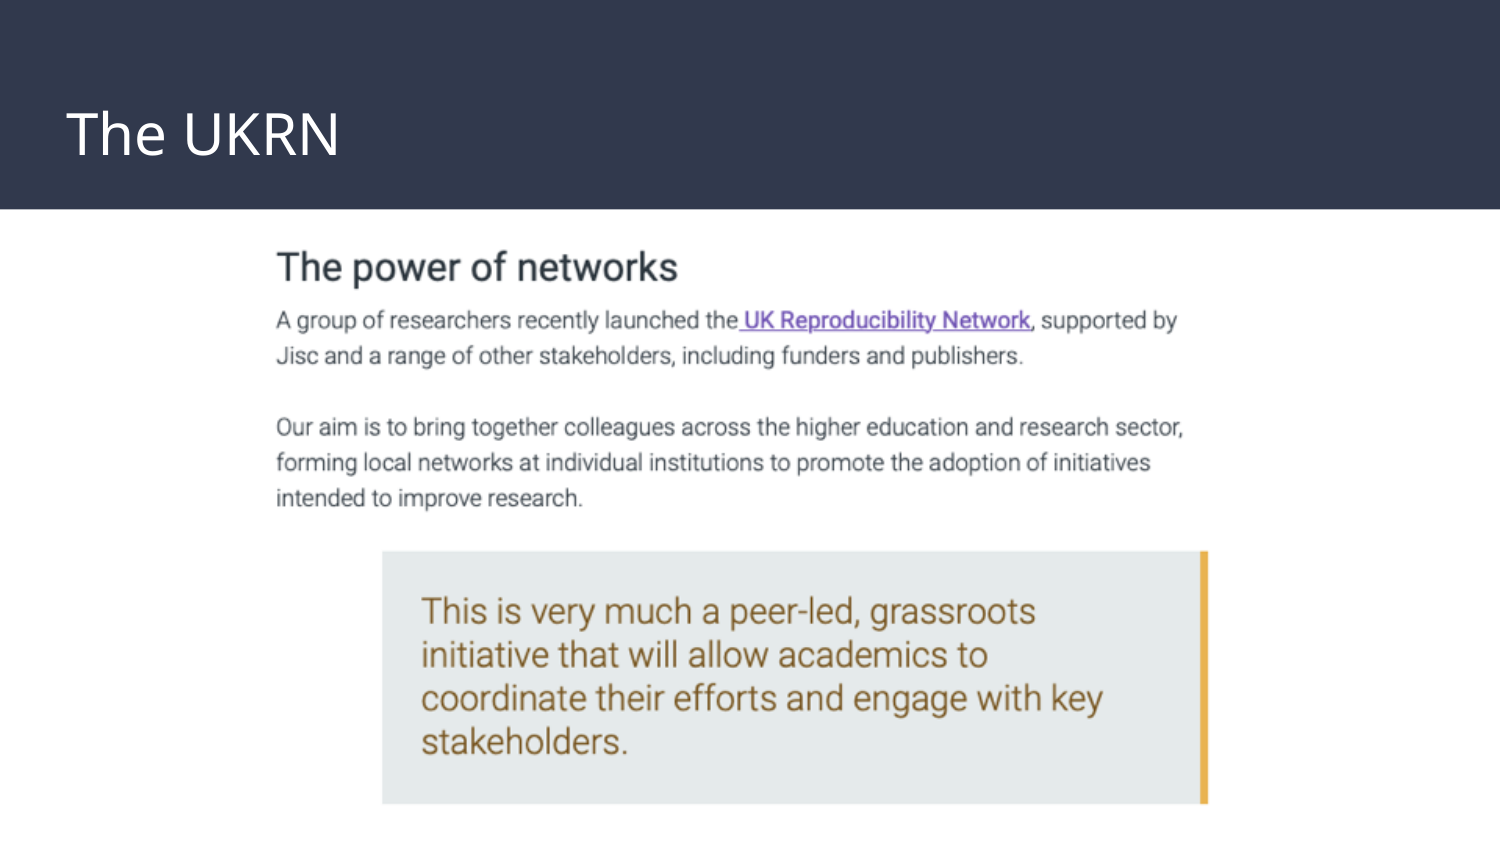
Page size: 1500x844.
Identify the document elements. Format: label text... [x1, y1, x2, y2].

title The UKRN [51, 82, 1449, 185]
picture [248, 231, 1252, 823]
